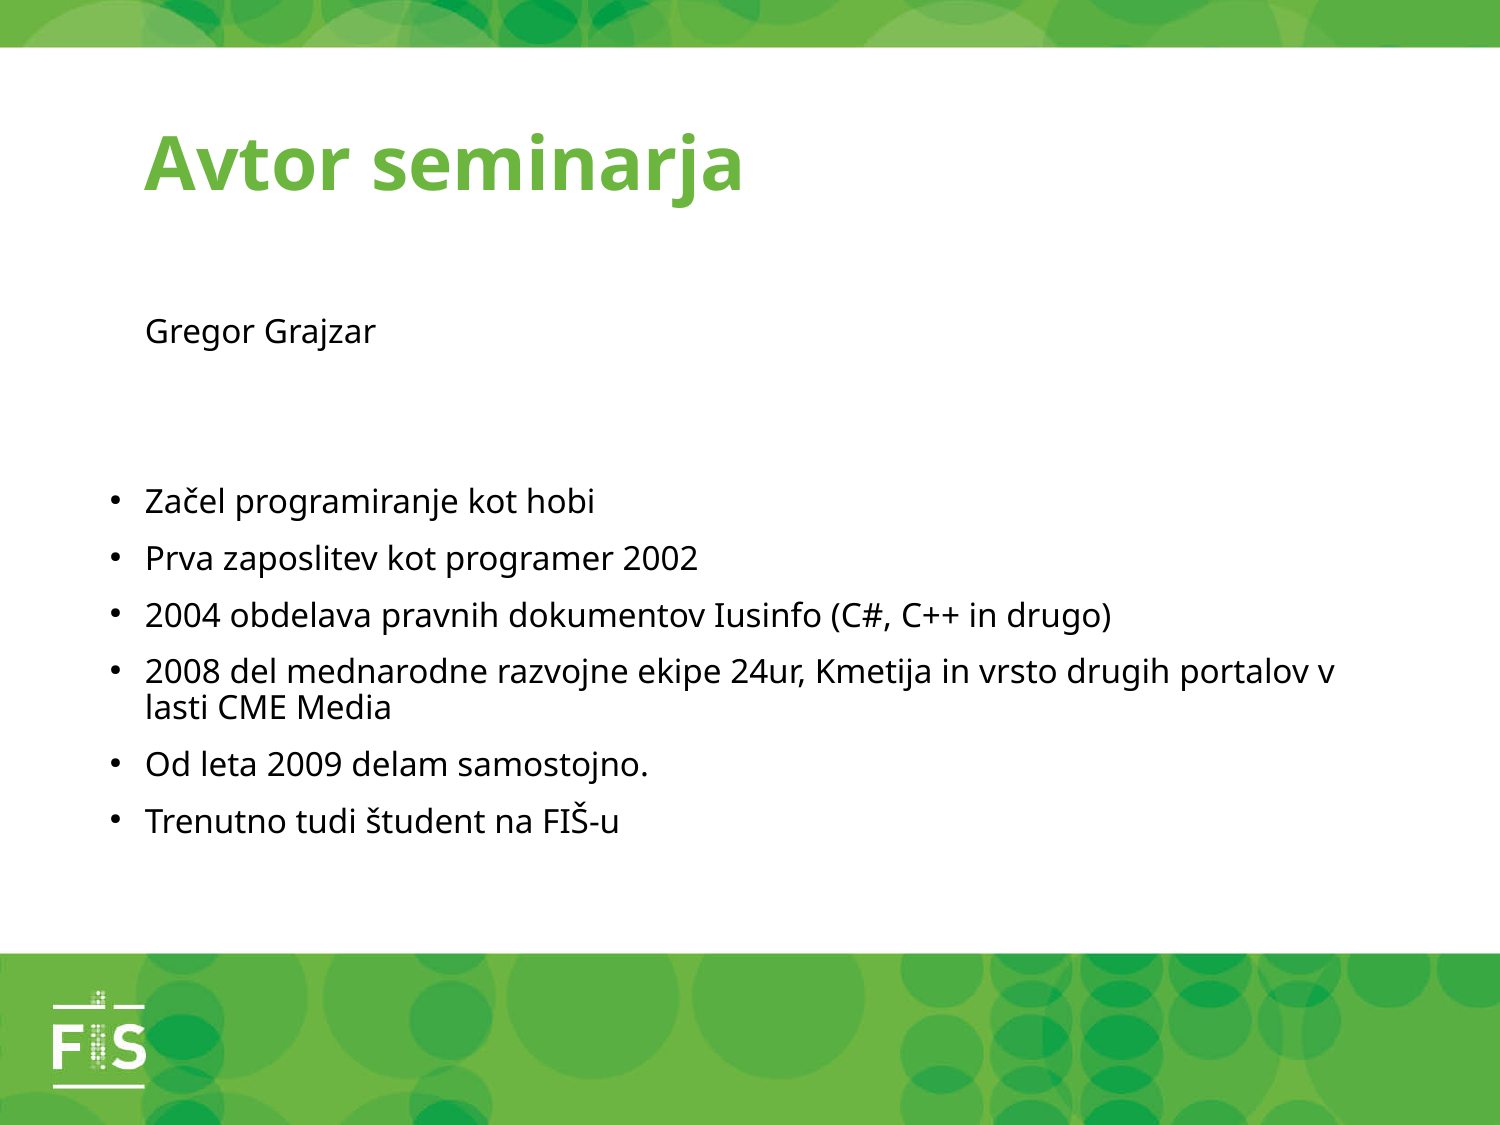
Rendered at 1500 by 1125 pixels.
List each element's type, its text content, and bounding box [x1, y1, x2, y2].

picture [0, 0, 1500, 1125]
title Avtor seminarja [129, 118, 1458, 265]
list Gregor Grajzar Začel programiranje kot hobi Prva zaposlitev kot programer 2002 2004 obdelava pravnih dokumentov Iusinfo (C#, C++ in drugo) 2008 del mednarodne razvojne ekipe 24ur, Kmetija in vrsto drugih portalov v lasti CME Media Od leta 2009 delam samostojno. Trenutno tudi študent na FIŠ-u [94, 307, 1407, 934]
